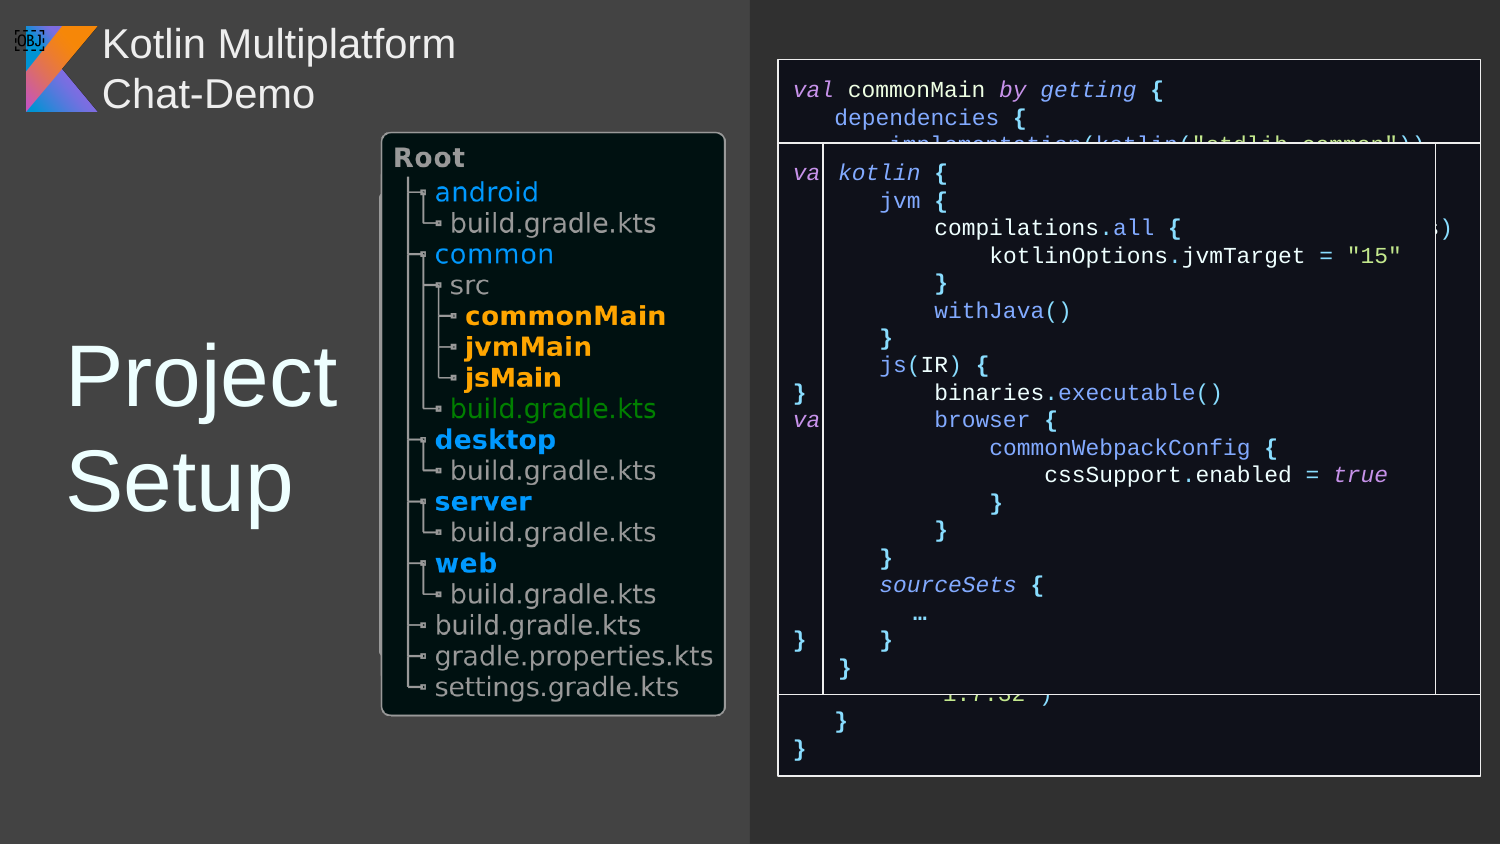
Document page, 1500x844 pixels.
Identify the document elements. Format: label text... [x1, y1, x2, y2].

title Project Setup [50, 300, 366, 544]
text_box val jvmMain by getting { dependencies { implementation(compose.desktop.currentOs) implementation(compose.desktop.common) implementation("org.slf4j:slf4j-log4j12: 1.7.32") } } val jsMain by getting { dependencies { implementation(compose.web.core) implementation(compose.runtime) implementation("org.slf4j:slf4j-log4j12: 1.7.32") } } [777, 142, 823, 695]
text_box val commonMain by getting { dependencies { implementation(kotlin("stdlib-common")) implementation("org.jetbrains.kotlinx: kotlinx-coroutines-core: $kotlinCoroutinesVersion") implementation("org.jetbrains.kotlinx: kotlinx-serialization-json:1.3.0") implementation("org.jetbrains.kotlinx: kotlinx-html:0.7.2") implementation("org.jetbrains.kotlin- wrappers:kotlin-css: 1.0.0-pre.221-kotlin-1.5.21") implementation(compose.web.widgets) implementation(compose.runtime) implementation("io.ktor: ktor-client-websockets:$ktorVersion") implementation("org.slf4j:slf4j-log4j12: 1.7.32") } } [777, 59, 1481, 142]
text_box val commonMain by getting { dependencies { implementation(kotlin("stdlib-common")) implementation("org.jetbrains.kotlinx: kotlinx-coroutines-core: $kotlinCoroutinesVersion") implementation("org.jetbrains.kotlinx: kotlinx-serialization-json:1.3.0") implementation("org.jetbrains.kotlinx: kotlinx-html:0.7.2") implementation("org.jetbrains.kotlin- wrappers:kotlin-css: 1.0.0-pre.221-kotlin-1.5.21") implementation(compose.web.widgets) implementation(compose.runtime) implementation("io.ktor: ktor-client-websockets:$ktorVersion") implementation("org.slf4j:slf4j-log4j12: 1.7.32") } } [777, 695, 1481, 777]
picture [26, 26, 98, 112]
text_box val jvmMain by getting { dependencies { implementation(compose.desktop.currentOs) implementation(compose.desktop.common) implementation("org.slf4j:slf4j-log4j12: 1.7.32") } } val jsMain by getting { dependencies { implementation(compose.web.core) implementation(compose.runtime) implementation("org.slf4j:slf4j-log4j12: 1.7.32") } } [1436, 142, 1481, 695]
text_box kotlin { jvm { compilations.all { kotlinOptions.jvmTarget = "15" } withJava() } js(IR) { binaries.executable() browser { commonWebpackConfig { cssSupport.enabled = true } } } sourceSets { … } } [823, 142, 1436, 695]
picture [366, 98, 755, 745]
